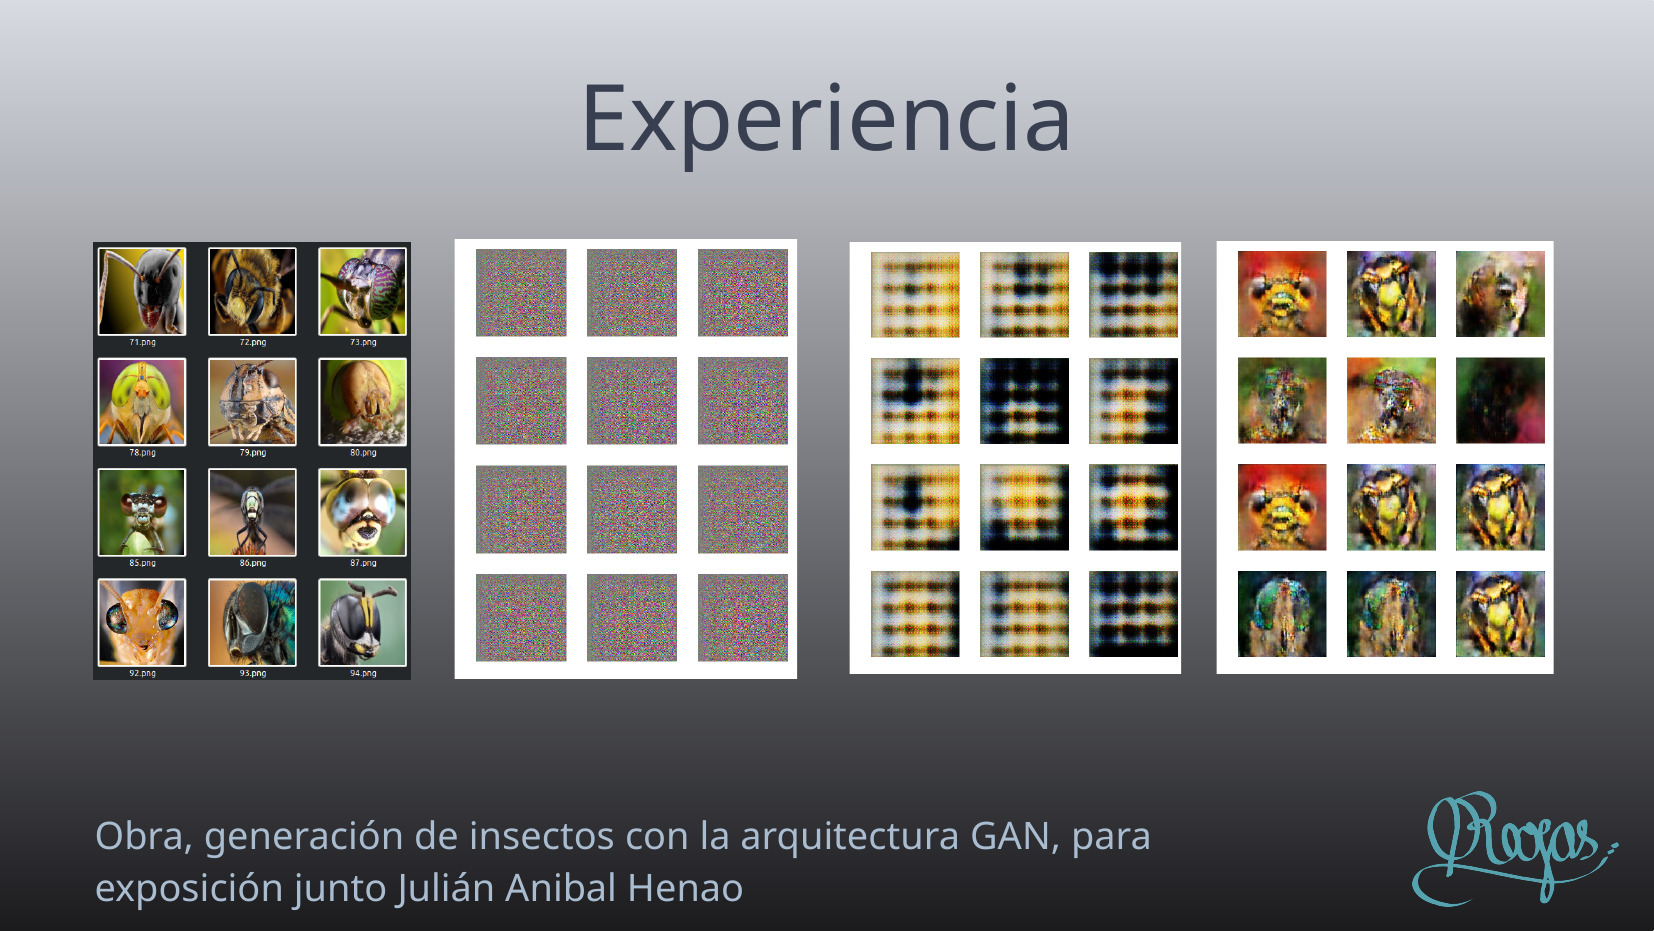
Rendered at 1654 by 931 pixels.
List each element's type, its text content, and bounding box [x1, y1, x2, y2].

picture [849, 242, 1182, 674]
picture [454, 239, 798, 679]
picture [1216, 241, 1554, 674]
title Experiencia [82, 37, 1571, 193]
picture [1412, 791, 1619, 907]
picture [93, 242, 411, 680]
list Obra, generación de insectos con la arquitectura GAN, para exposición junto Julián Anibal Henao [94, 809, 1170, 916]
